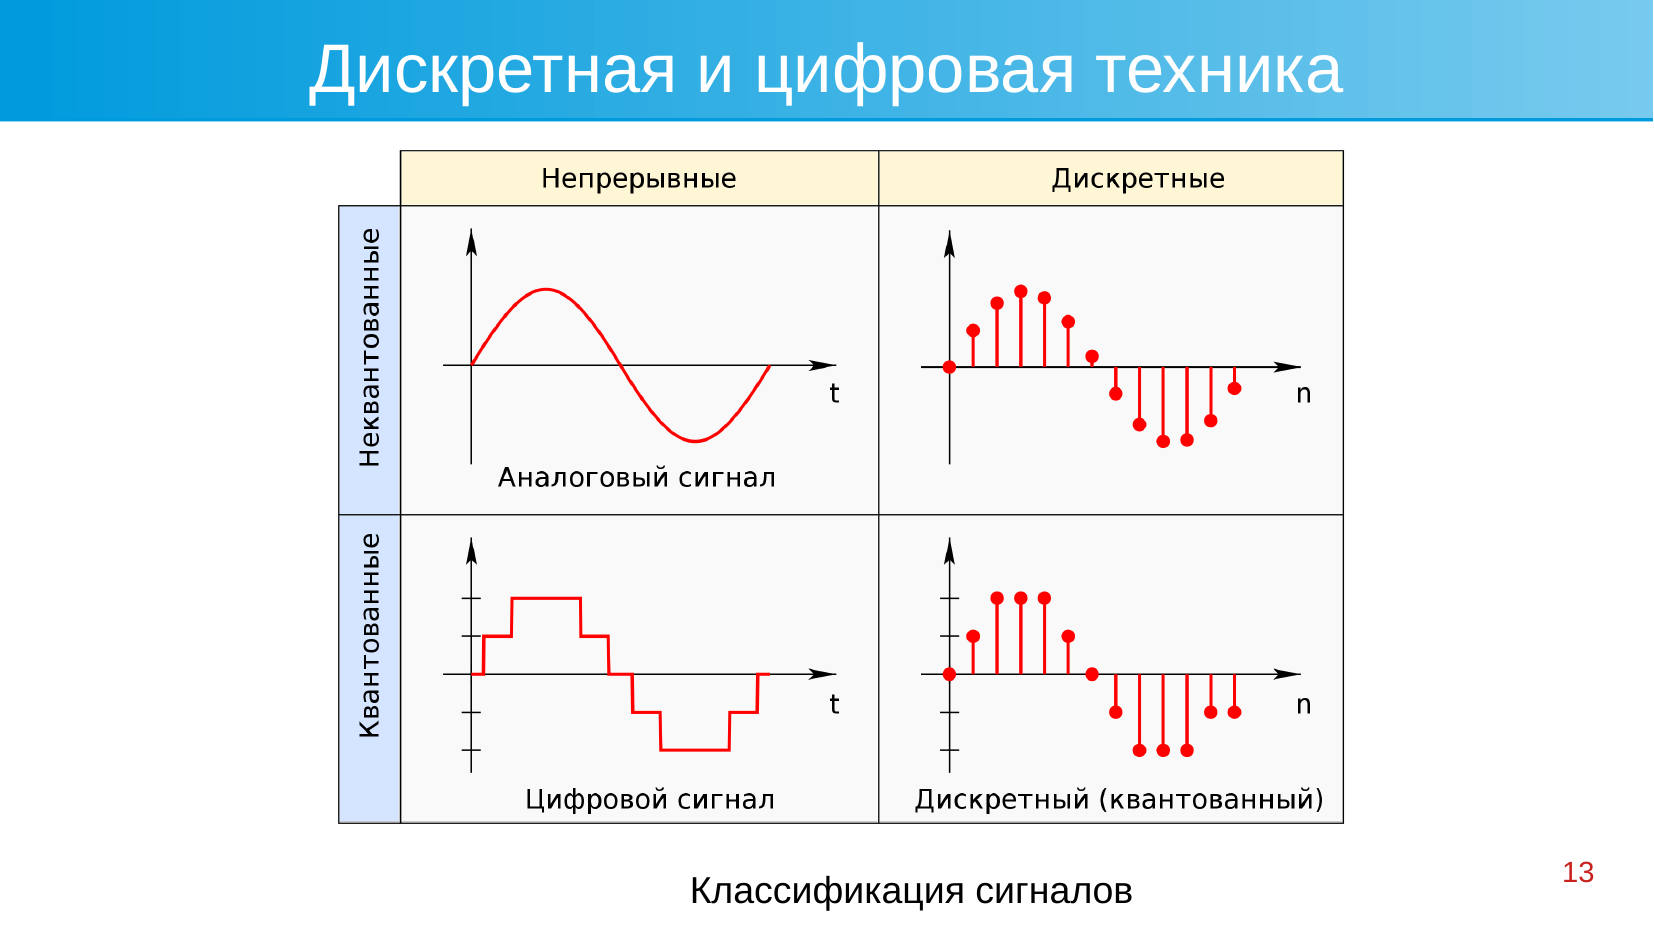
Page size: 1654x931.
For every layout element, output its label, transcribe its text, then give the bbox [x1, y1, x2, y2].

title Дискретная и цифровая техника [59, 29, 1595, 108]
picture [337, 149, 1345, 826]
text_box Классификация сигналов [675, 862, 1149, 920]
